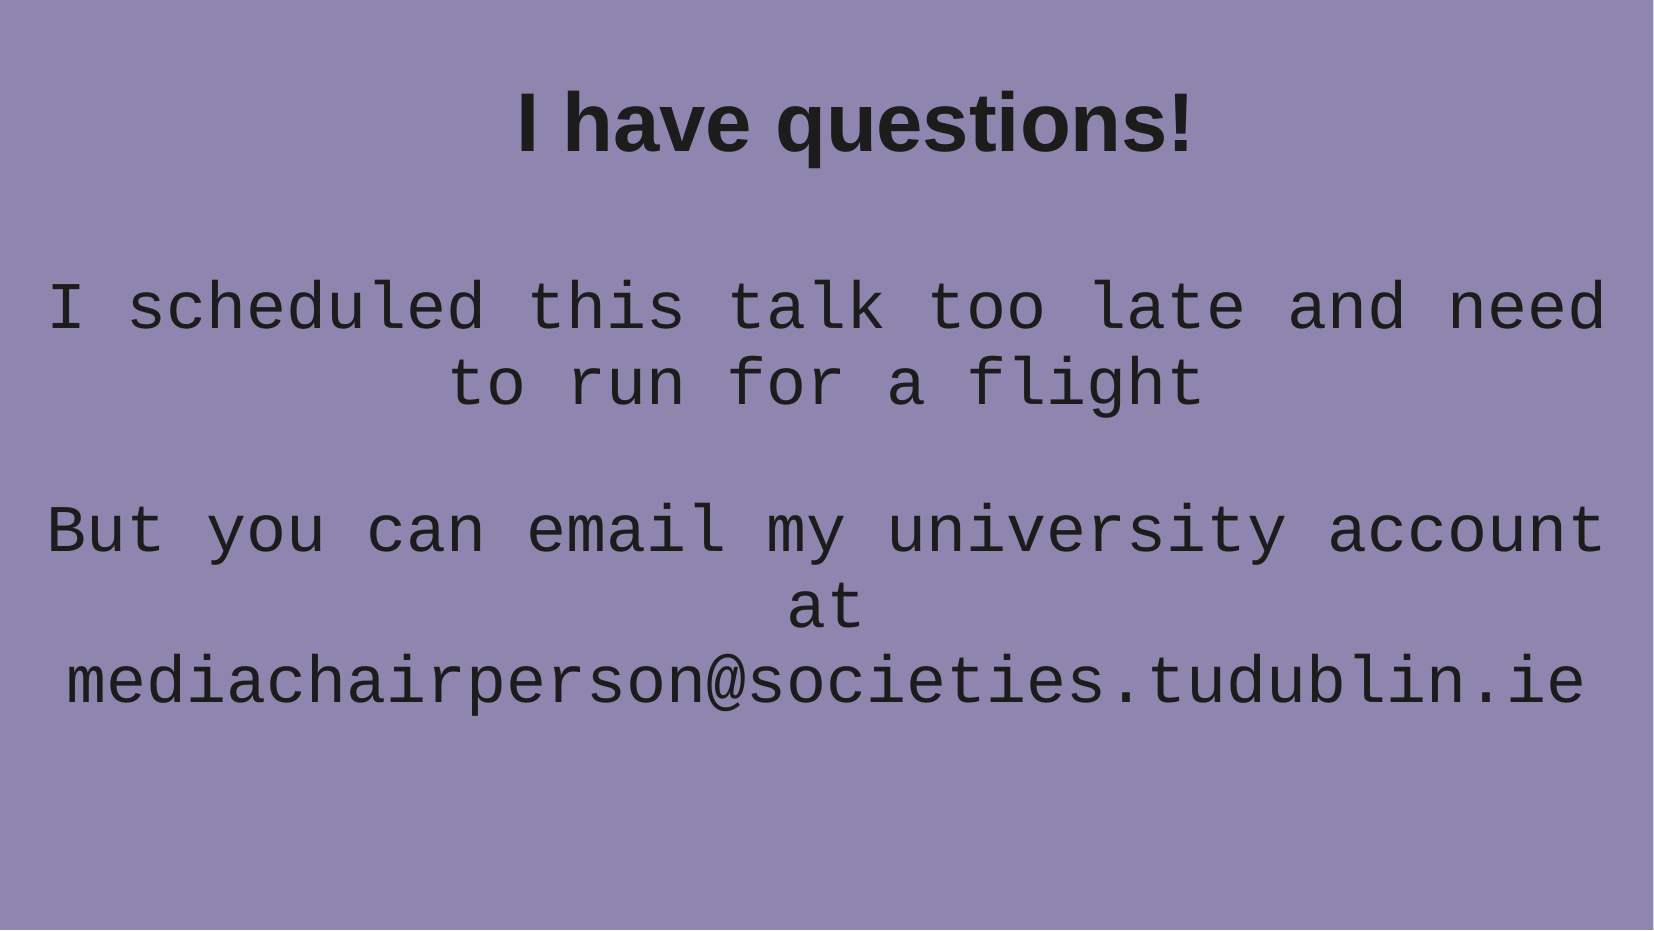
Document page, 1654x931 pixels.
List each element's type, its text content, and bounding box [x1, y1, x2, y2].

text_box I scheduled this talk too late and need to run for a flight But you can email my university account at mediachairperson@societies.tudublin.ie [0, 265, 1654, 857]
title I have questions! [59, 38, 1654, 207]
